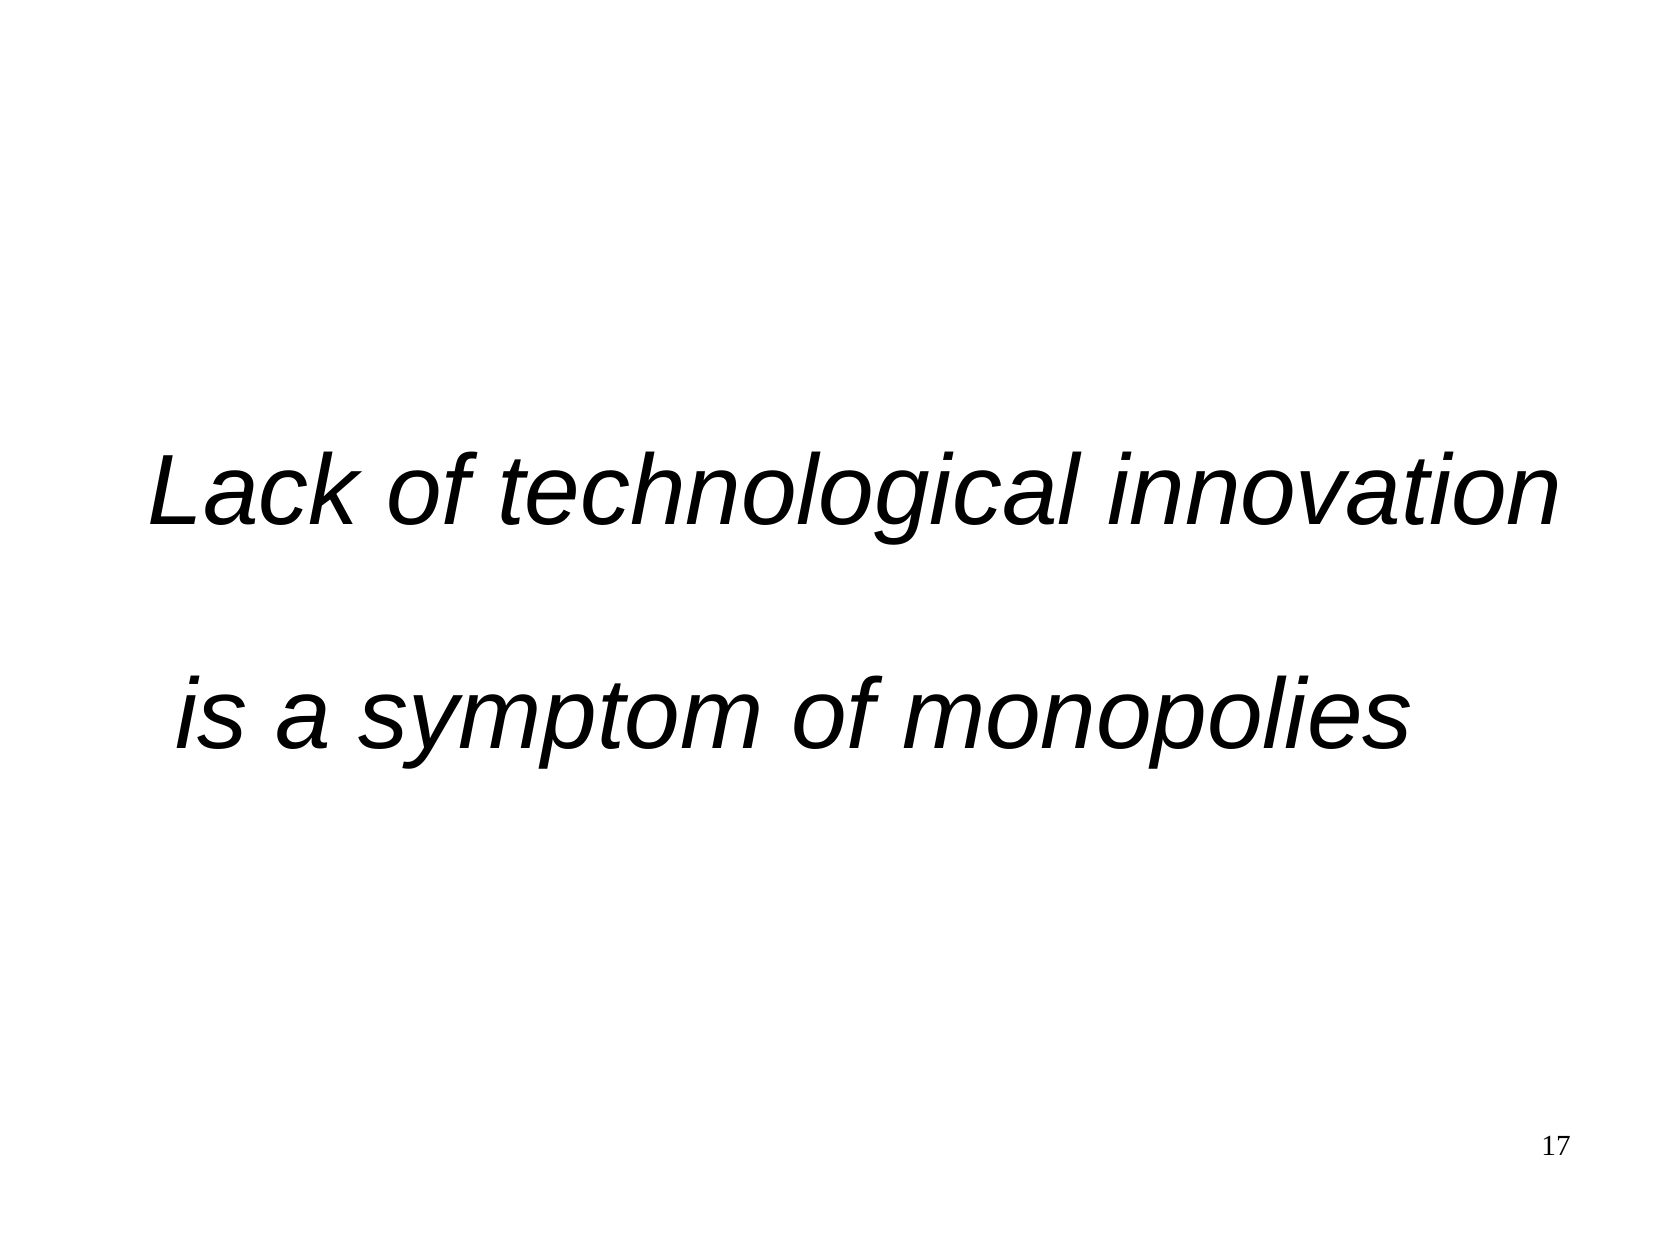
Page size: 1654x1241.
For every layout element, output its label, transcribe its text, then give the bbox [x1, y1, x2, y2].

title Lack of technological innovation is a symptom of monopolies [147, 434, 1565, 770]
